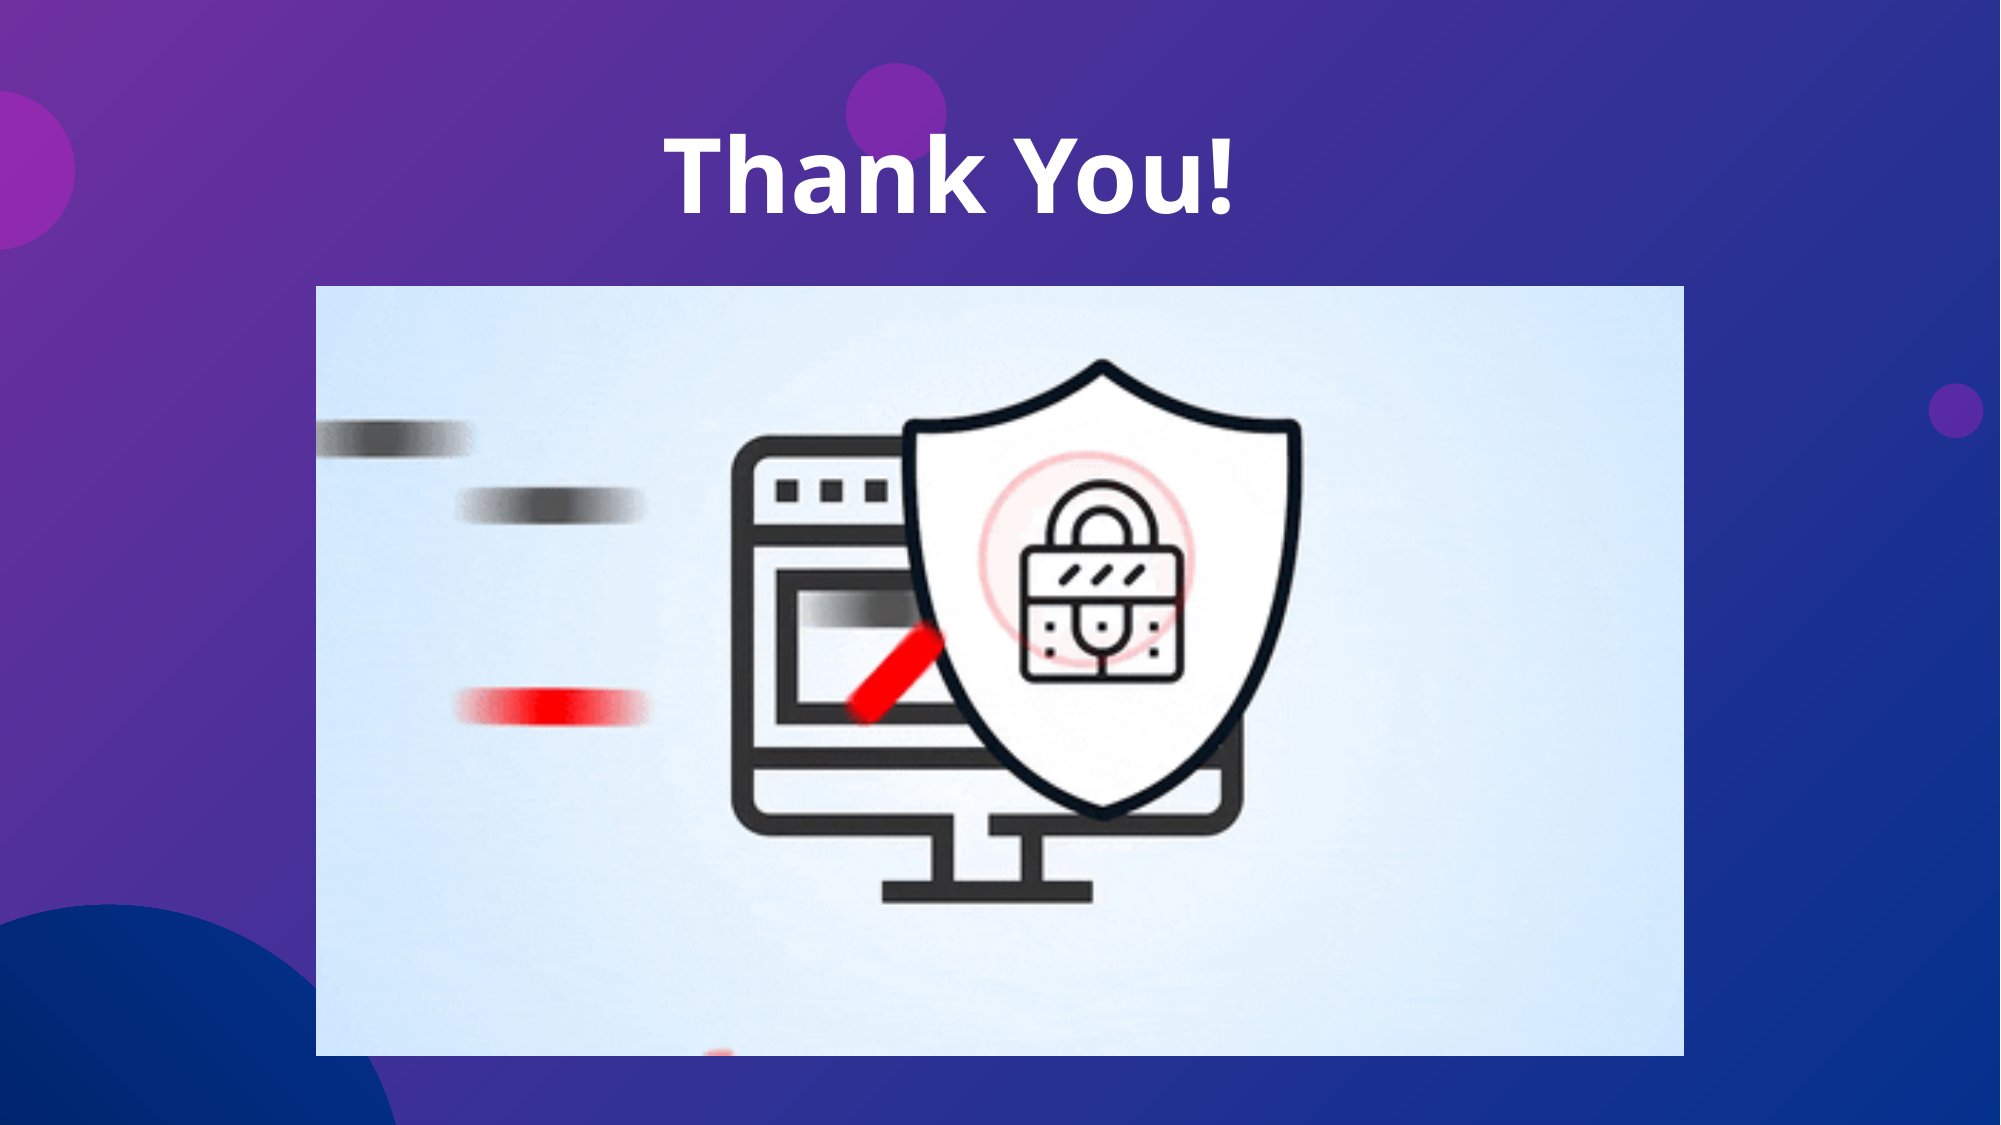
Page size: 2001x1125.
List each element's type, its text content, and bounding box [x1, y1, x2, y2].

text_box [0, 0, 2000, 1125]
list Thank You! [98, 123, 1827, 348]
picture [316, 286, 1684, 1056]
